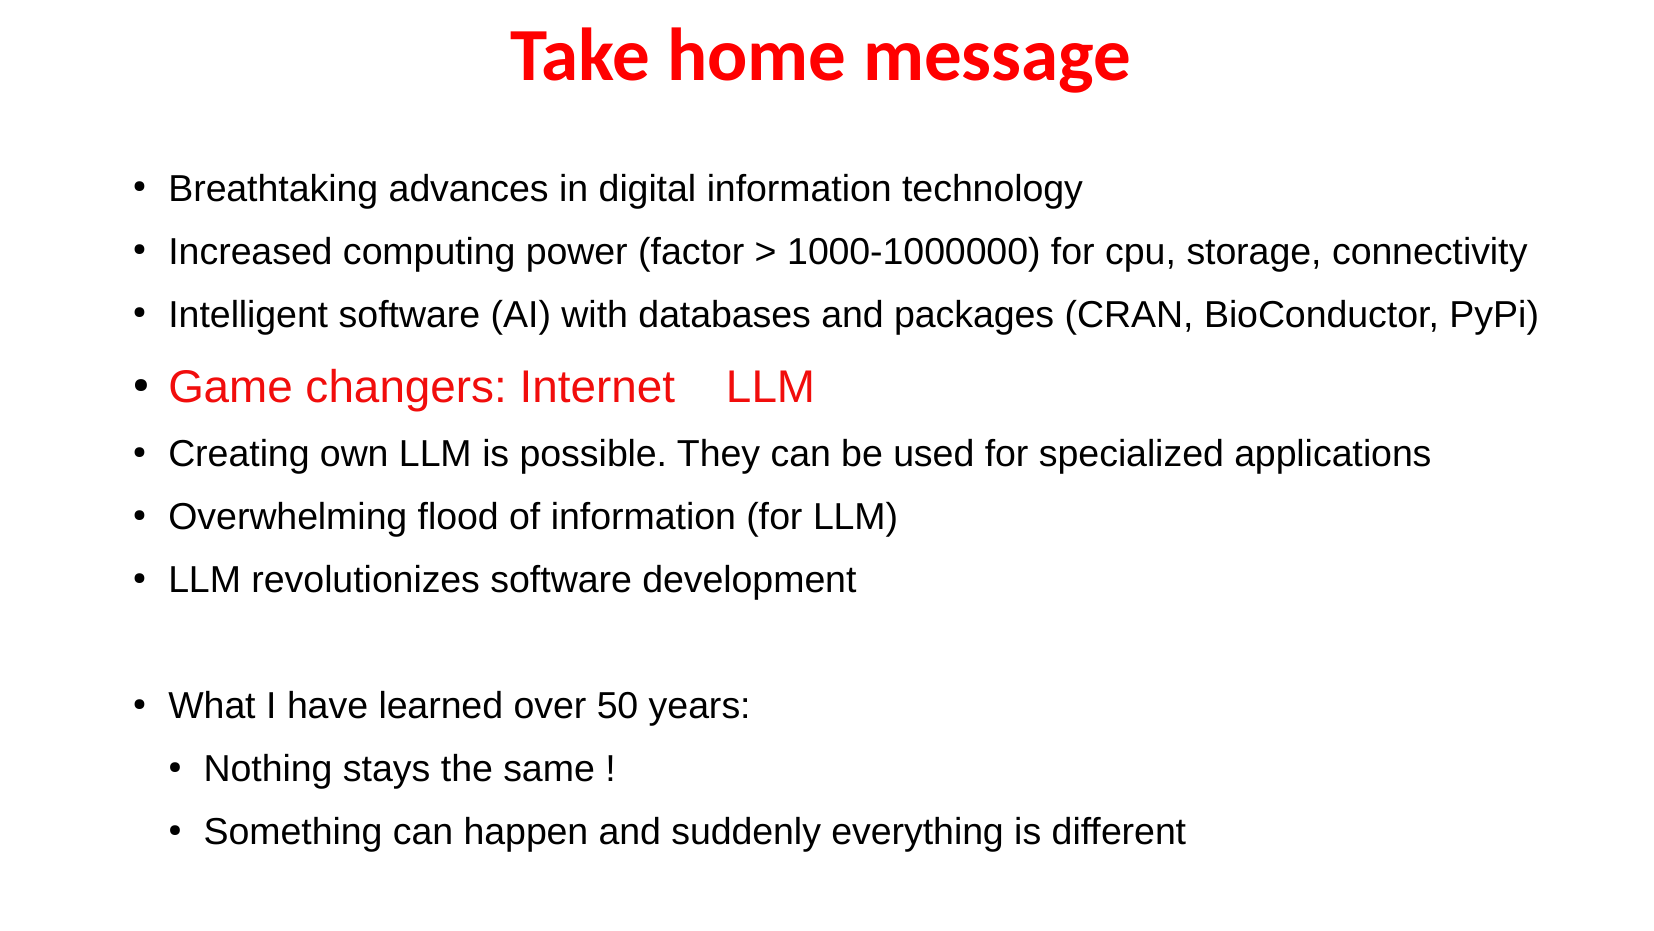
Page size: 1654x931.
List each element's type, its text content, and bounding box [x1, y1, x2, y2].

title Take home message [76, 22, 1565, 178]
text_box Breathtaking advances in digital information technology Increased computing power (factor > 1000-1000000) for cpu, storage, connectivity Intelligent software (AI) with databases and packages (CRAN, BioConductor, PyPi) Game changers: Internet LLM Creating own LLM is possible. They can be used for specialized applications Overwhelming flood of information (for LLM) LLM revolutionizes software development What I have learned over 50 years: Nothing stays the same ! Something can happen and suddenly everything is different [118, 138, 1557, 912]
